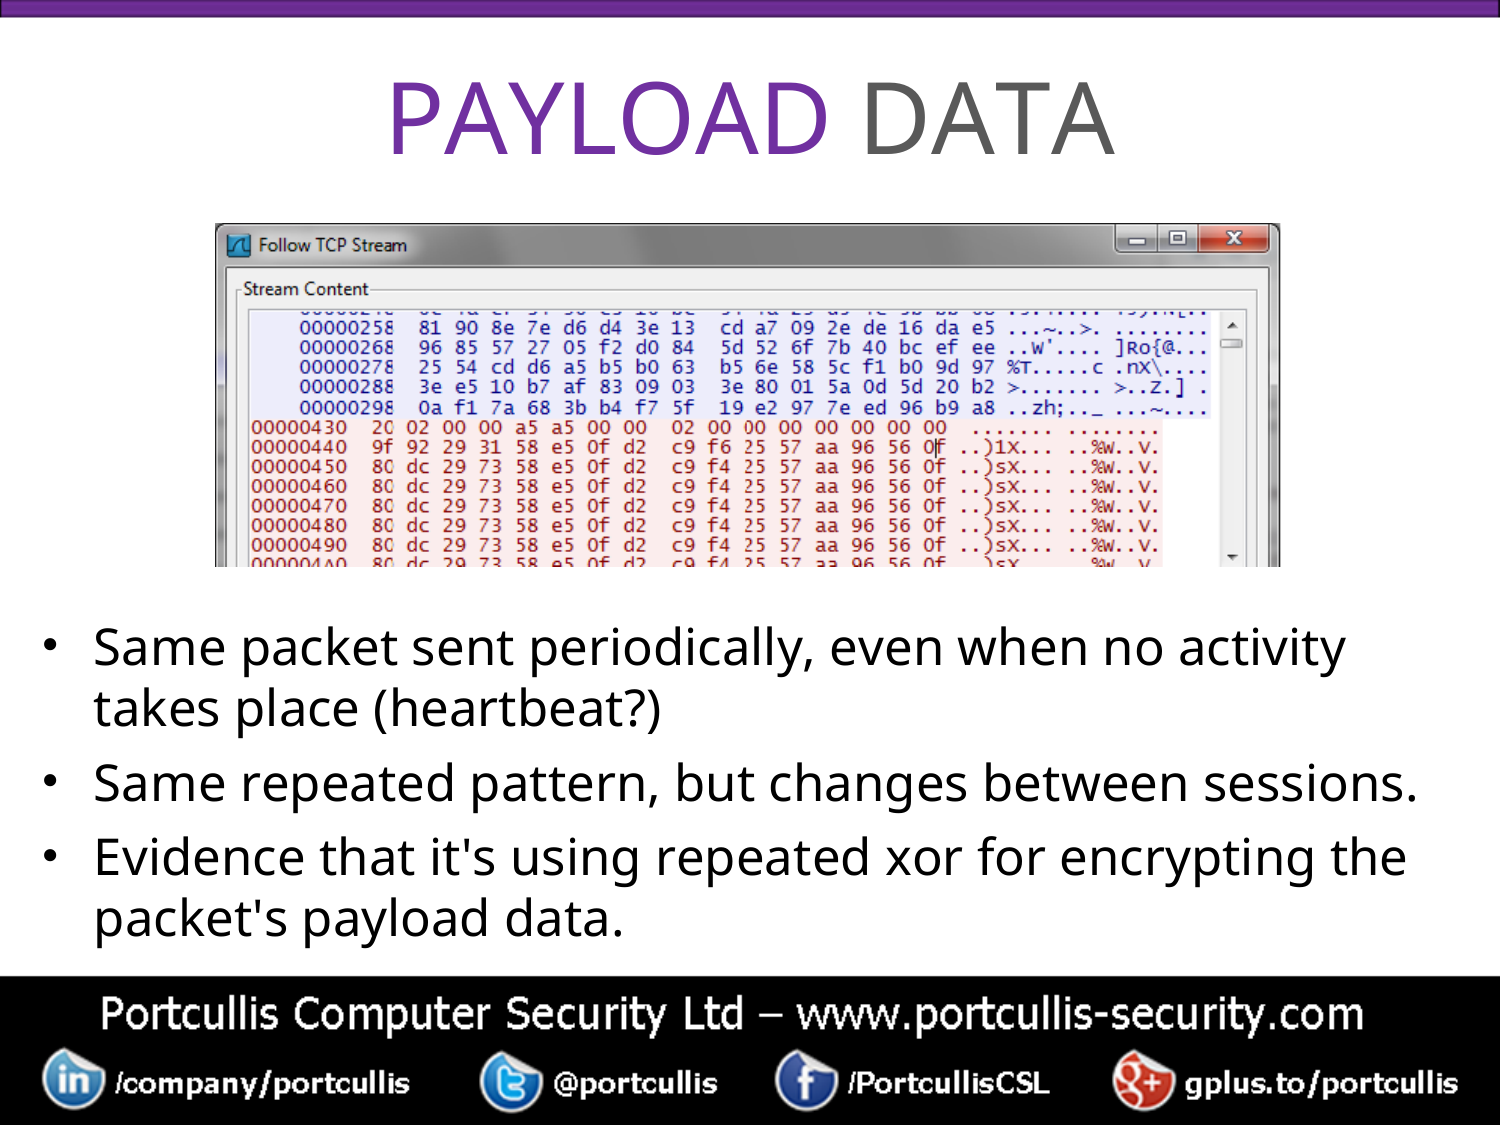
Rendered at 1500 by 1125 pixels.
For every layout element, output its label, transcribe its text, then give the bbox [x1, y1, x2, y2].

list Same packet sent periodically, even when no activity takes place (heartbeat?) Same repeated pattern, but changes between sessions. Evidence that it's using repeated xor for encrypting the packet's payload data. [41, 614, 1428, 953]
title PAYLOAD DATA [0, 42, 1500, 202]
picture [0, 0, 1500, 42]
picture [0, 202, 1500, 1125]
